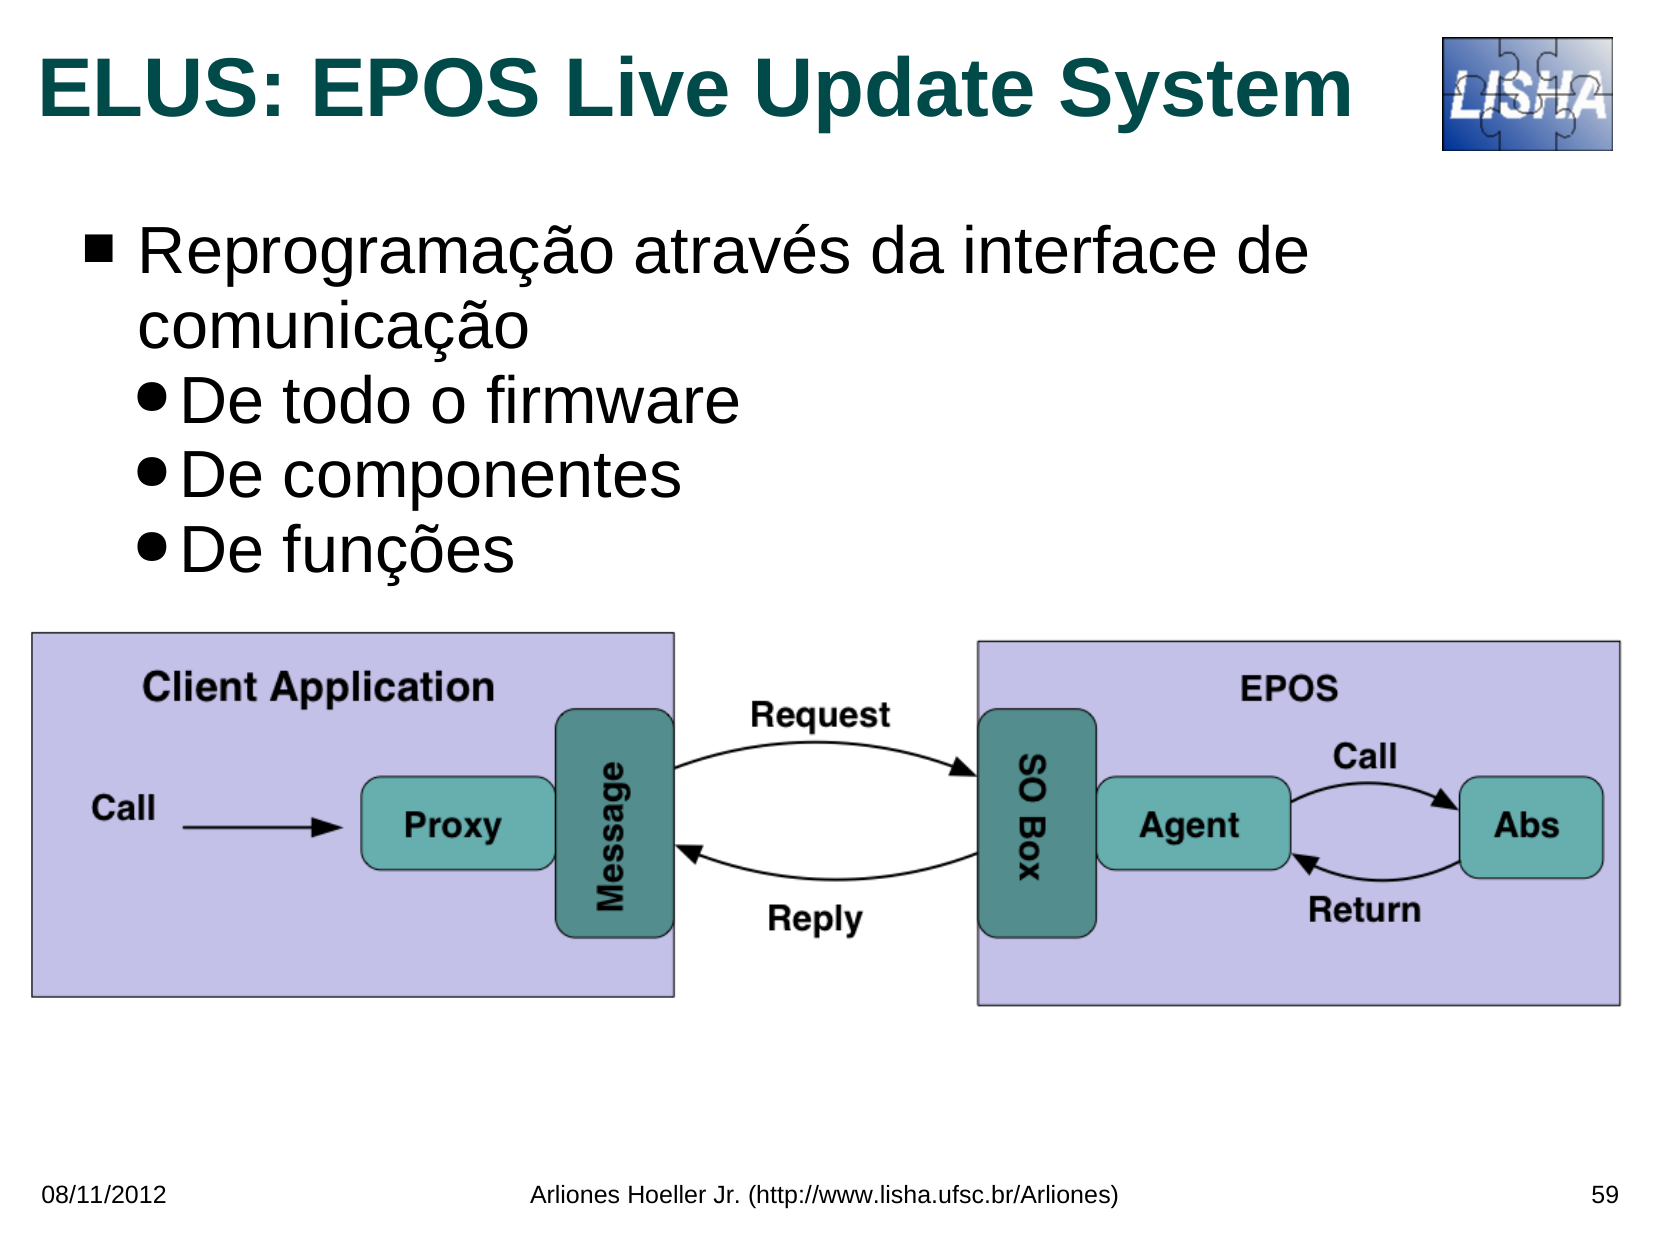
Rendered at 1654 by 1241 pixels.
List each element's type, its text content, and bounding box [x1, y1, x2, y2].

picture [1613, 628, 1625, 1008]
list Reprogramação através da interface de comunicação De todo o firmware De componentes De funções [37, 213, 1613, 1151]
title ELUS: EPOS Live Update System [37, 6, 1426, 182]
picture [30, 628, 37, 1008]
picture [1442, 37, 1613, 151]
